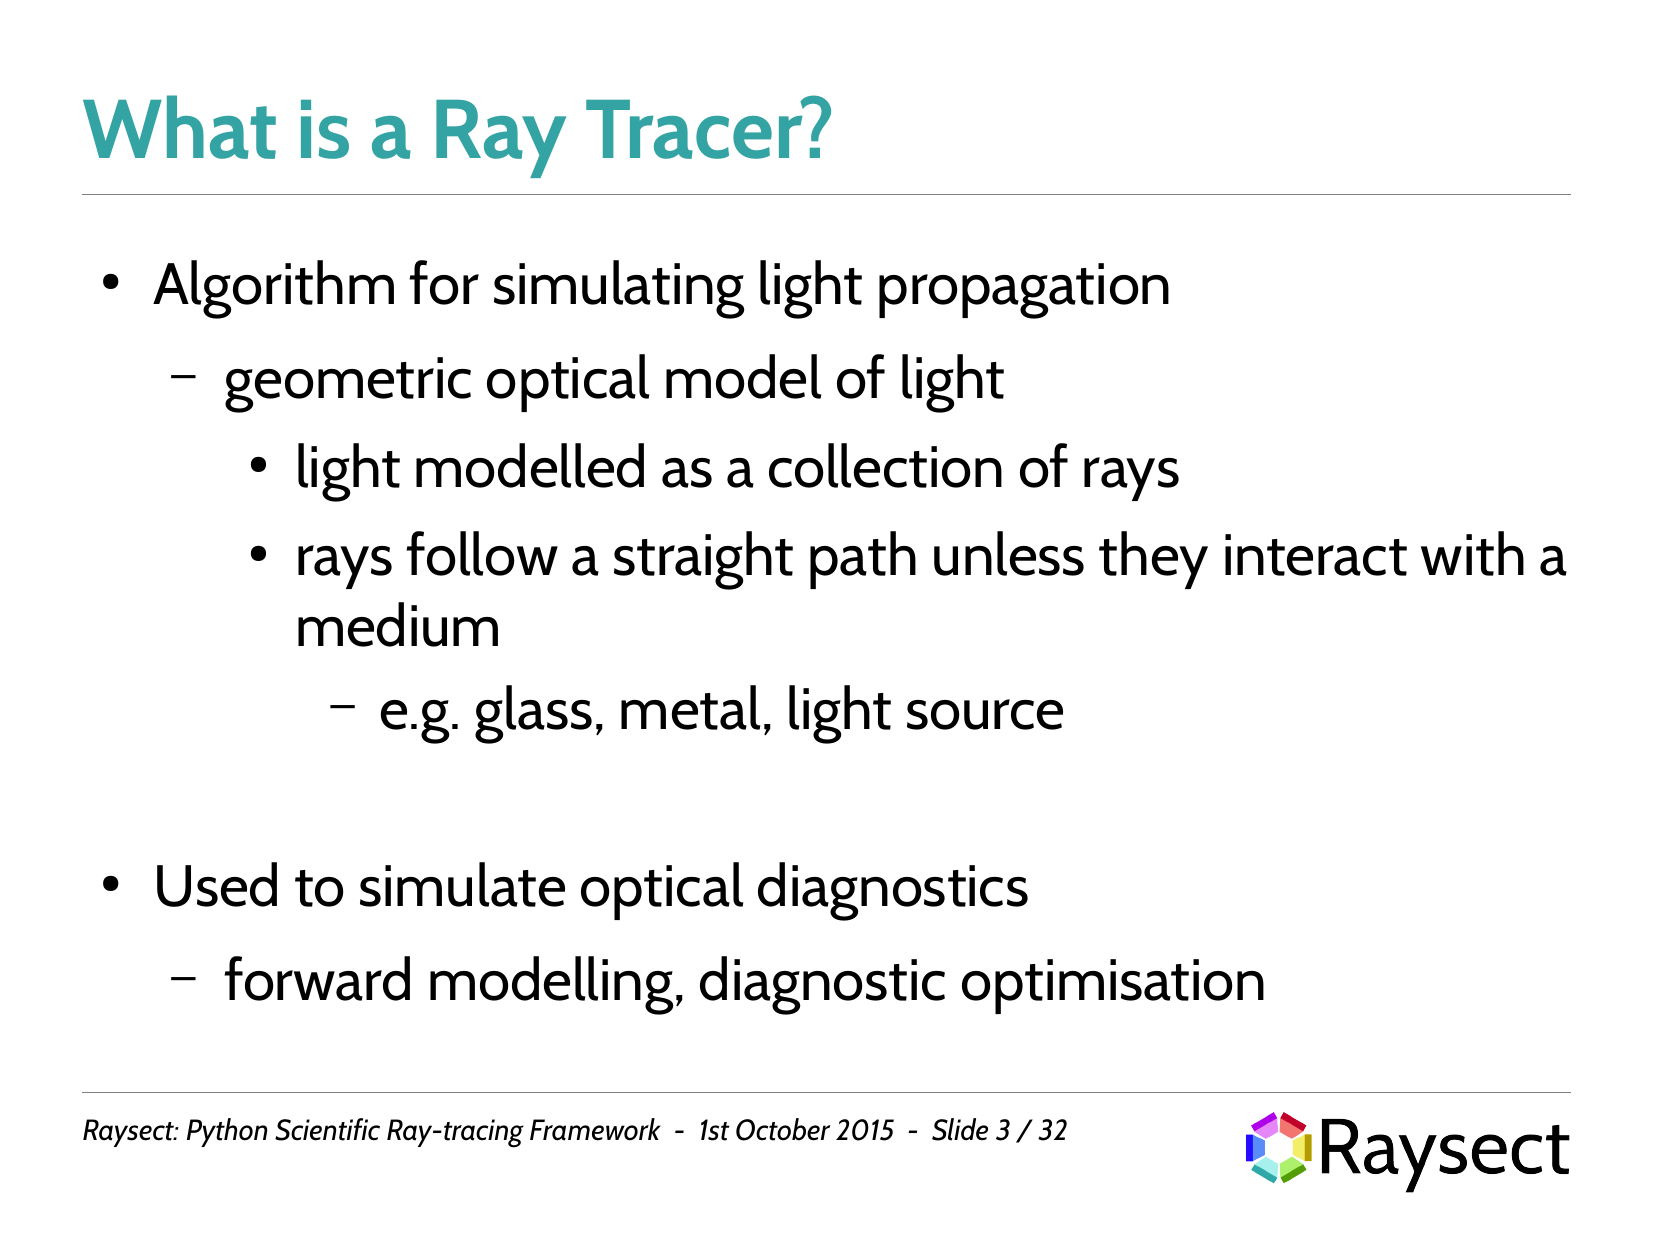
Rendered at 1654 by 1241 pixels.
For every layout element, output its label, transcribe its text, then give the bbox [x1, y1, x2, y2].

title What is a Ray Tracer? [82, 70, 1571, 187]
list Algorithm for simulating light propagation geometric optical model of light light modelled as a collection of rays rays follow a straight path unless they interact with a medium e.g. glass, metal, light source Used to simulate optical diagnostics forward modelling, diagnostic optimisation [82, 248, 1571, 1063]
picture [1242, 1108, 1573, 1196]
